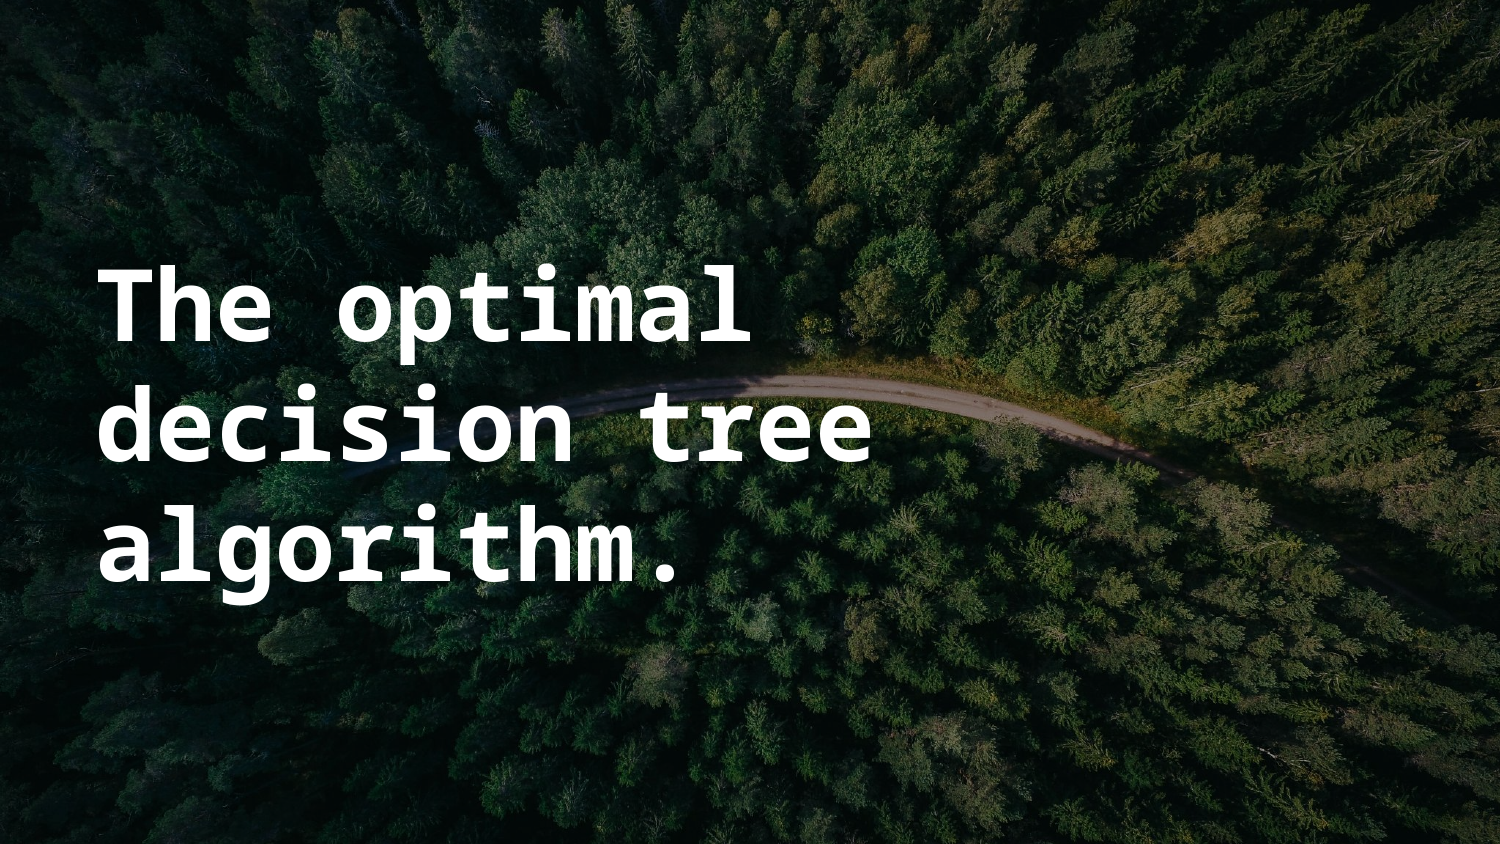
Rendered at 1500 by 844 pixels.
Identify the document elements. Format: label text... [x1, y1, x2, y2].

title The optimal decision tree algorithm. [80, 86, 1251, 758]
picture [0, 0, 1500, 844]
